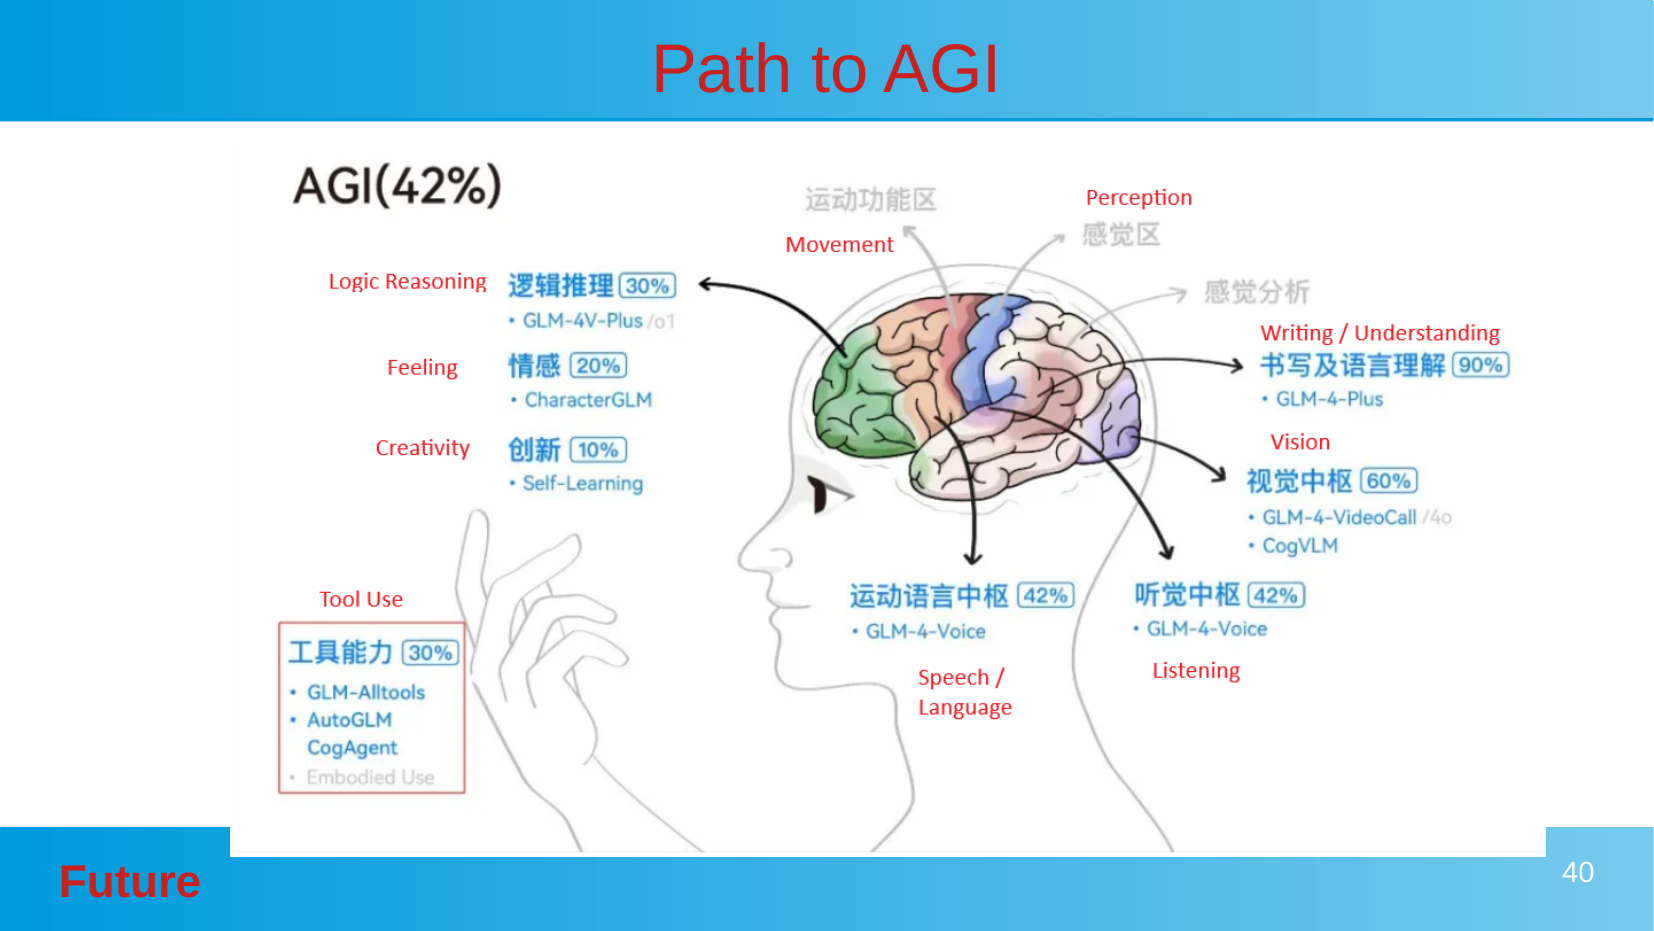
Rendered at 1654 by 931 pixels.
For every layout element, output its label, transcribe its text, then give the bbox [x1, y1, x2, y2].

picture [230, 143, 1546, 857]
title Path to AGI [59, 29, 1595, 108]
